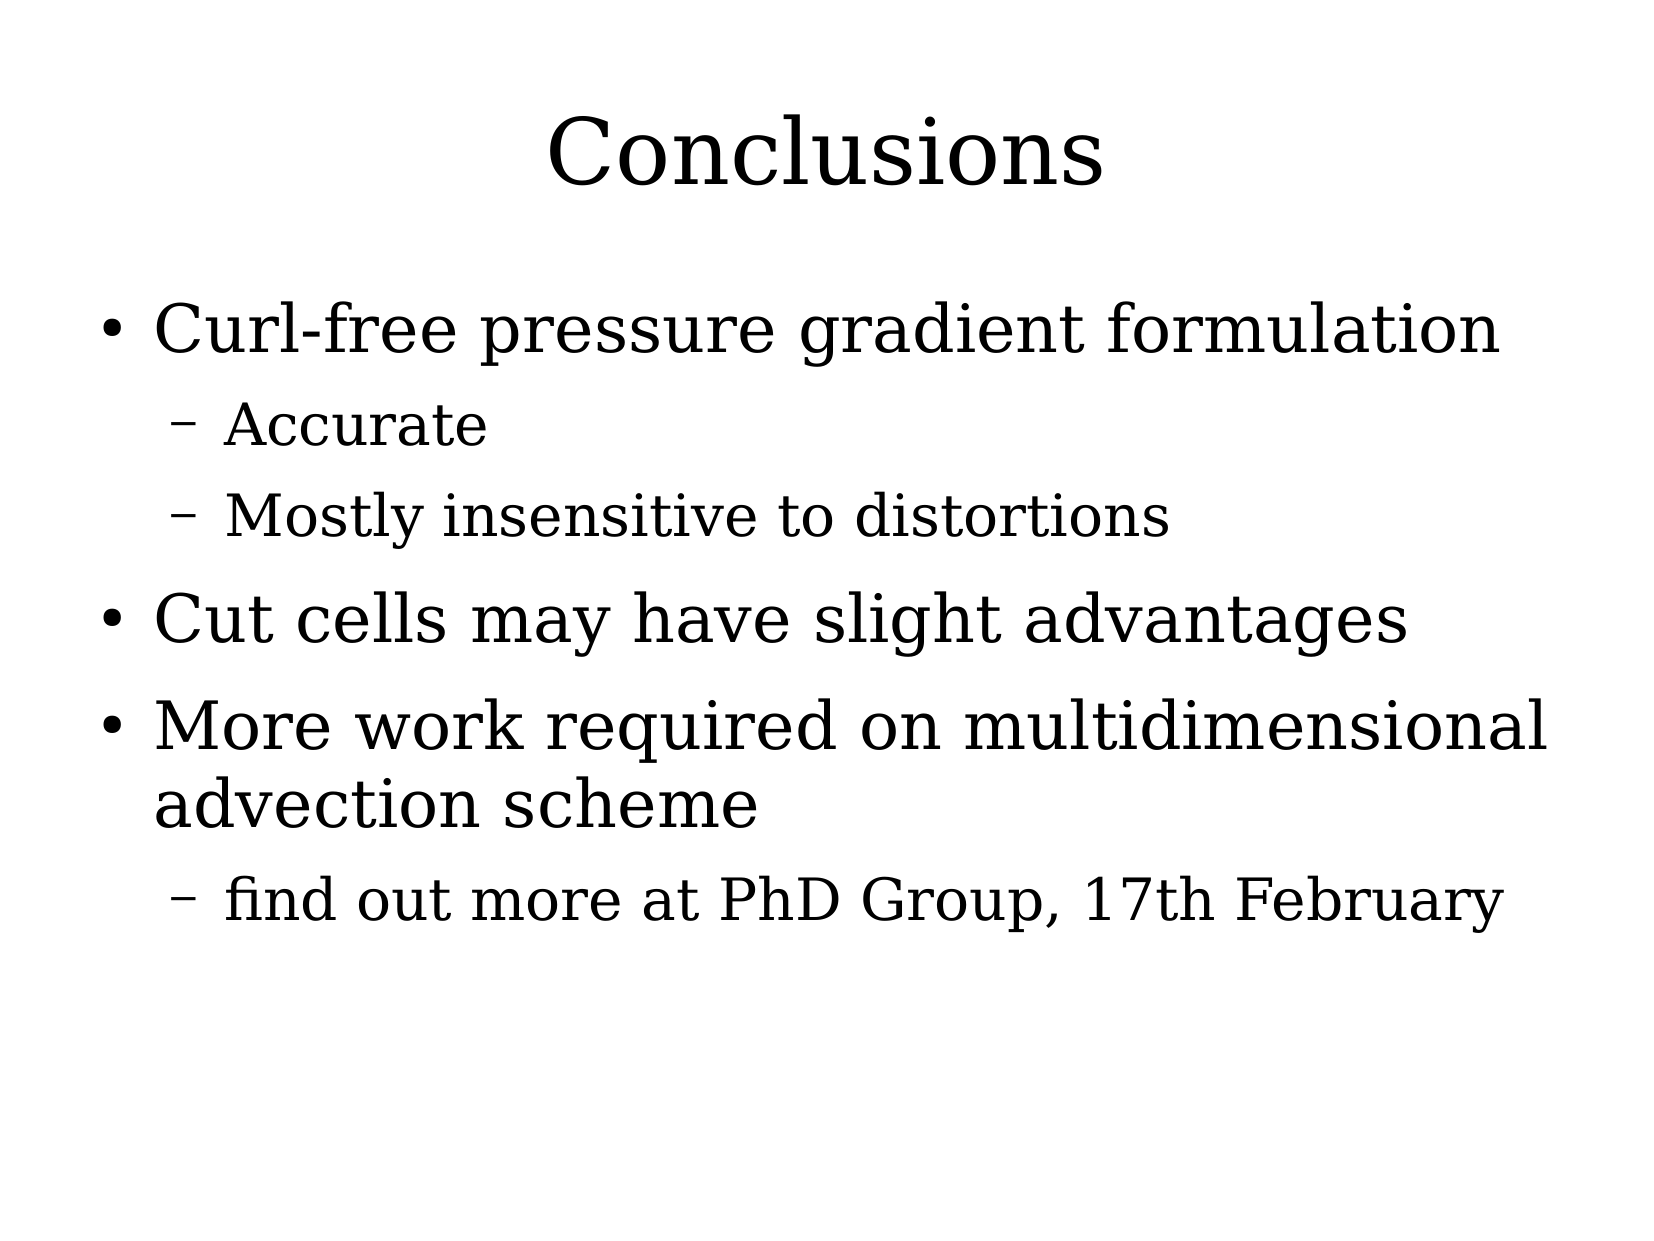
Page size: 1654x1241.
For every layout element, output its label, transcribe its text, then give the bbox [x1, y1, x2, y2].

list Curl-free pressure gradient formulation Accurate Mostly insensitive to distortions Cut cells may have slight advantages More work required on multidimensional advection scheme find out more at PhD Group, 17th February [82, 290, 1571, 1010]
title Conclusions [82, 49, 1571, 257]
